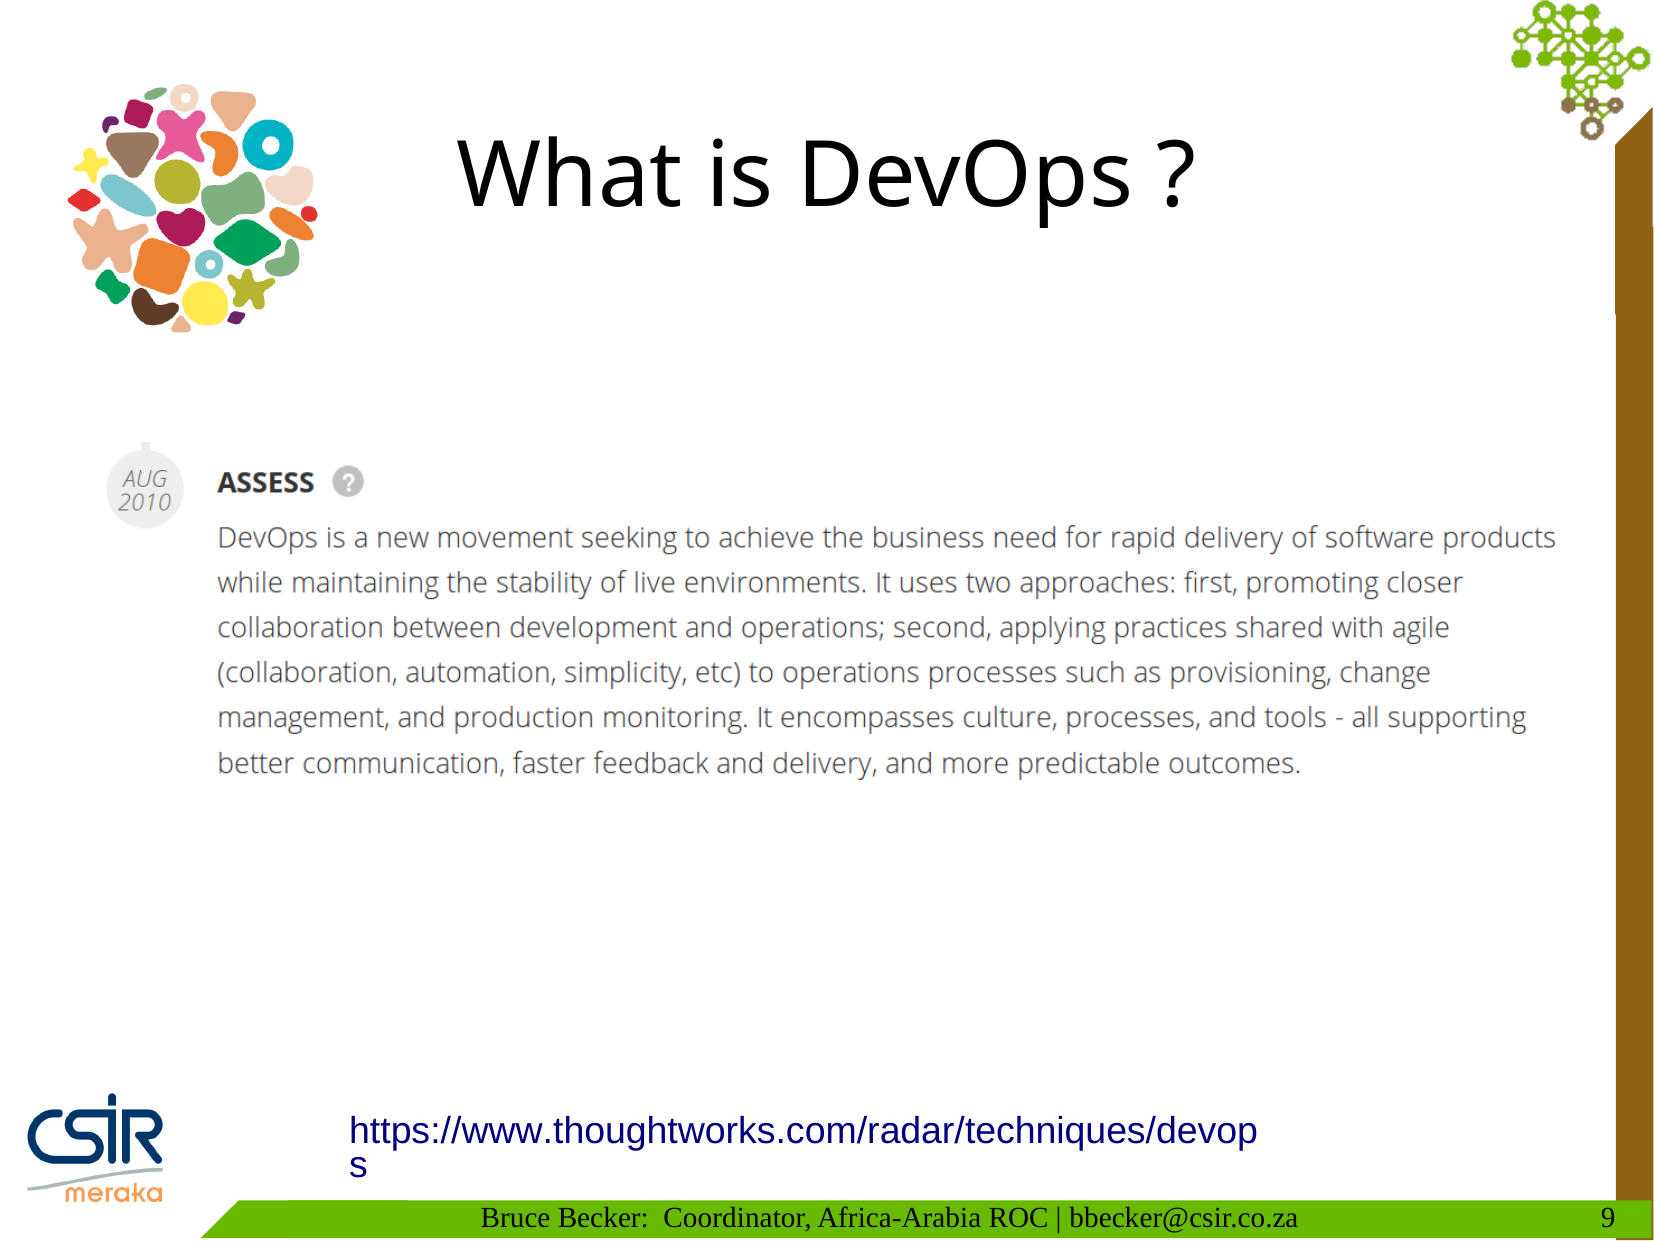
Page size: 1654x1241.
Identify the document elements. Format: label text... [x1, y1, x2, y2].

picture [82, 442, 1571, 798]
picture [45, 59, 341, 356]
text_box https://www.thoughtworks.com/radar/techniques/devops [334, 1102, 1291, 1160]
picture [1503, 0, 1654, 144]
picture [12, 1074, 178, 1225]
title What is DevOps ? [341, 67, 1571, 275]
